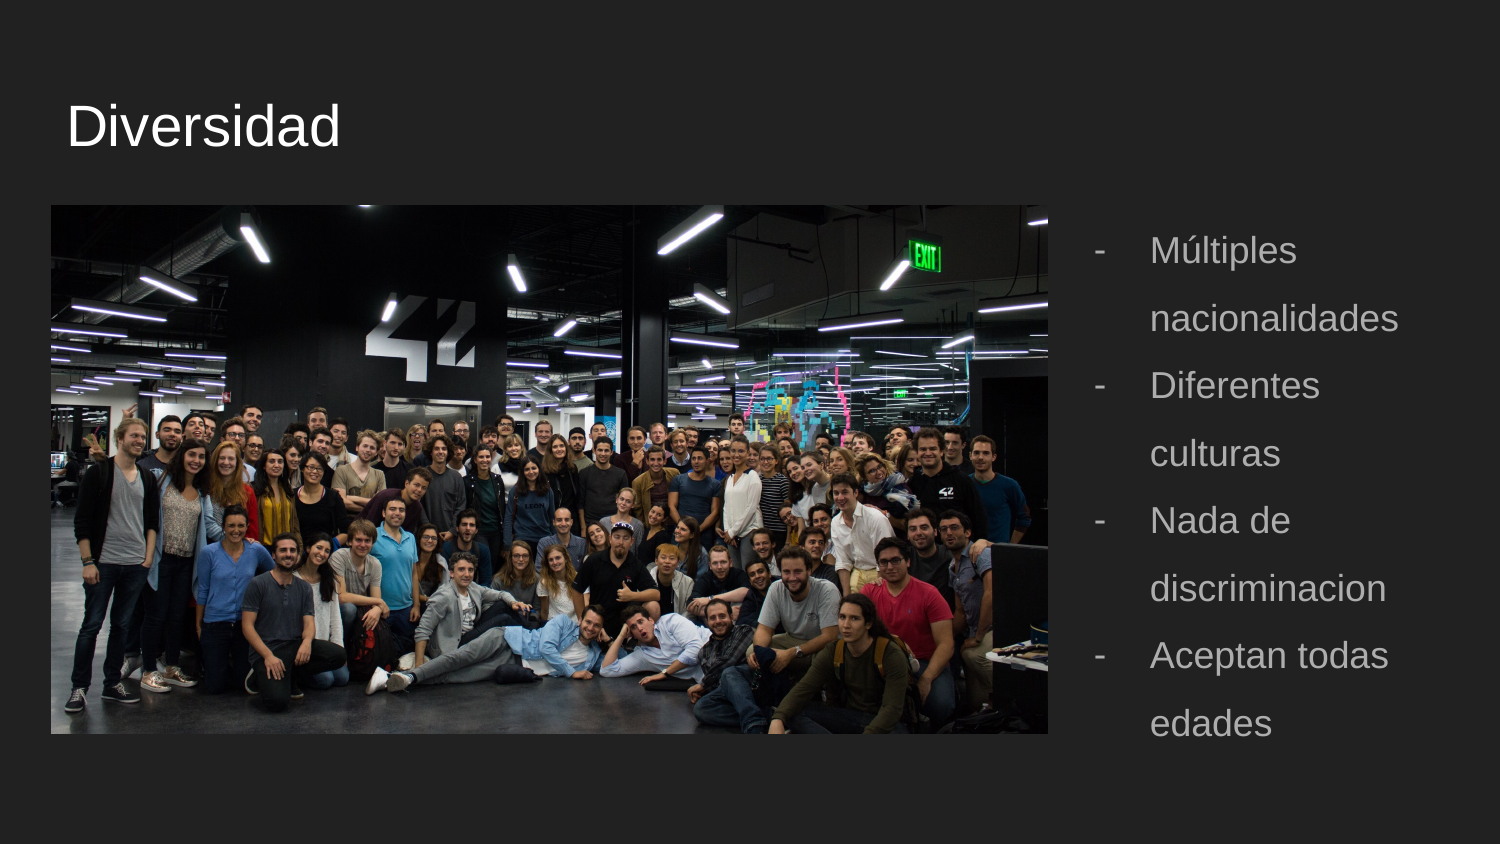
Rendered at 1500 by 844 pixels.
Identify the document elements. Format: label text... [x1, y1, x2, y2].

picture [51, 205, 1048, 734]
title Diversidad [51, 72, 1449, 167]
list Múltiples nacionalidades Diferentes culturas Nada de discriminacion Aceptan todas edades [1059, 189, 1449, 734]
